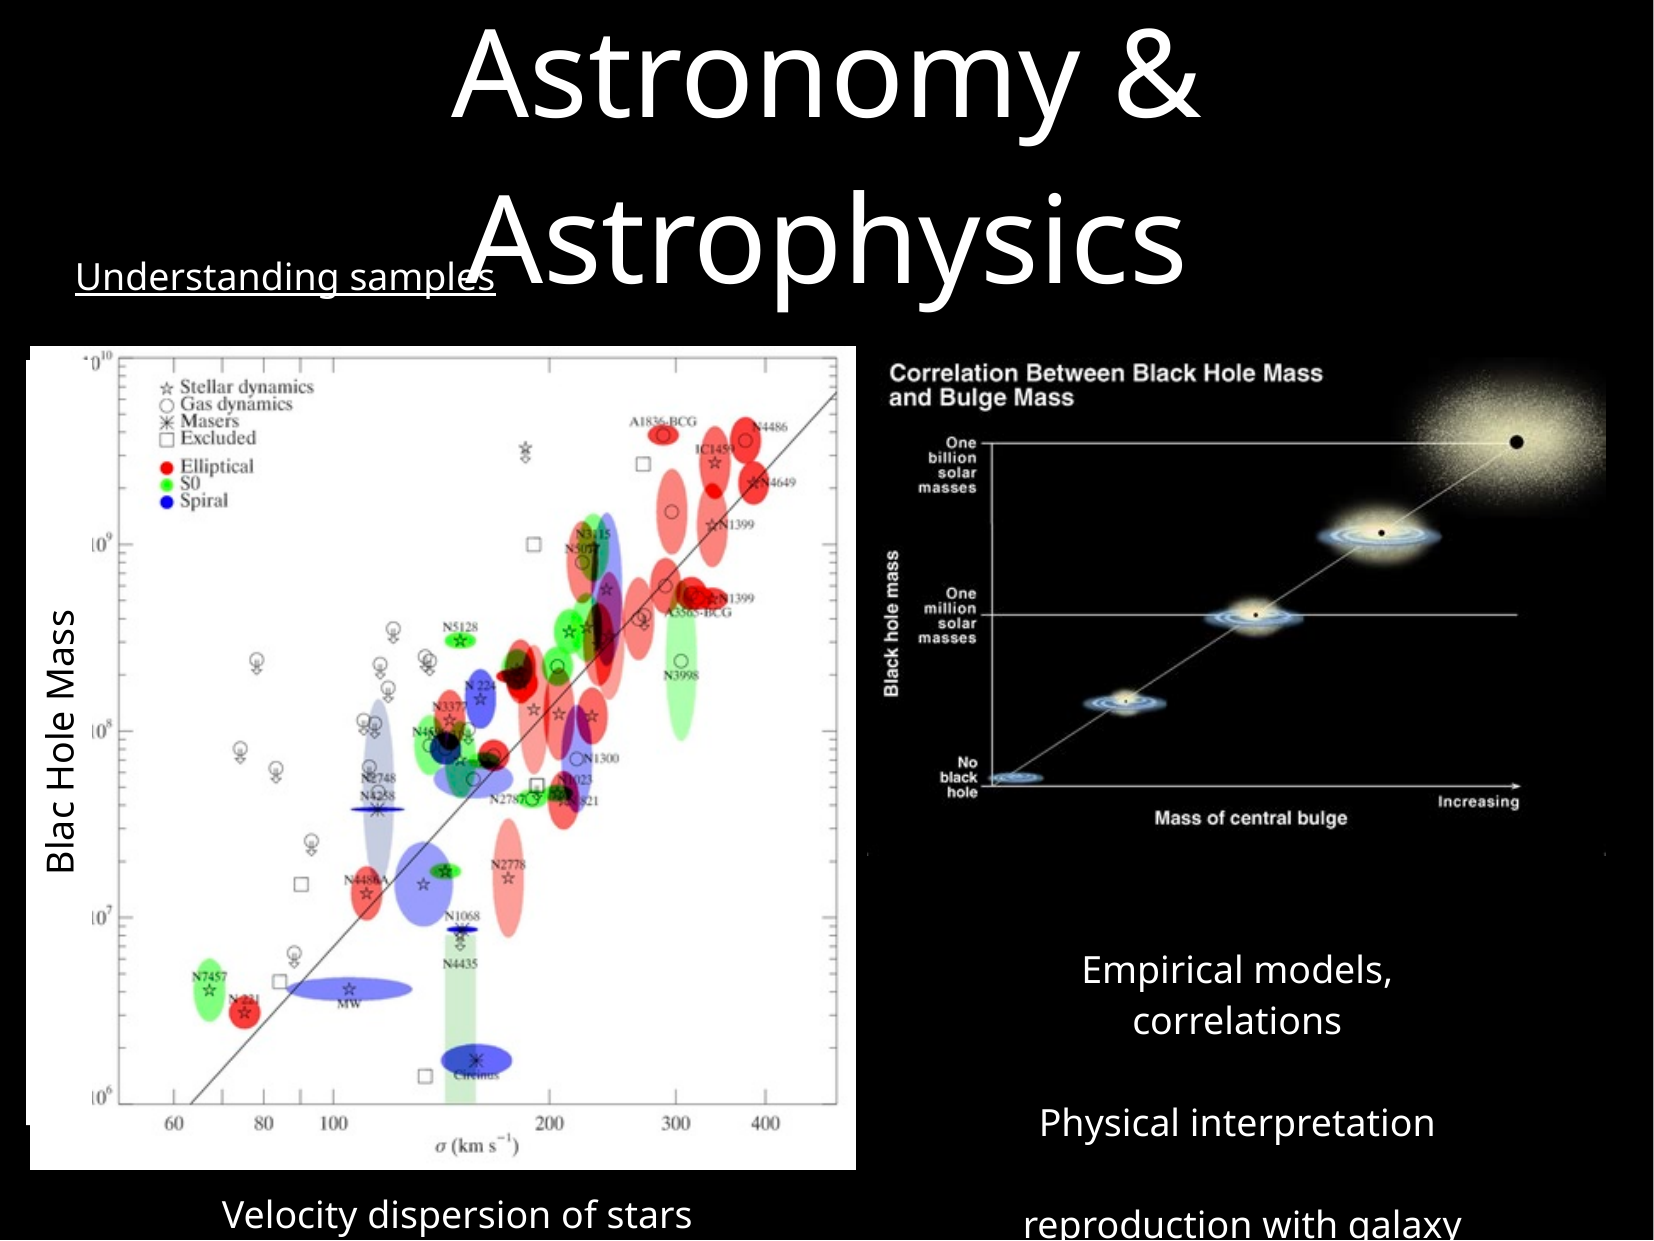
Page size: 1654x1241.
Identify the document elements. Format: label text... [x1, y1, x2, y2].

text_box Empirical models, correlations Physical interpretation reproduction with galaxy simulations [960, 936, 1516, 1164]
text_box Understanding samples [60, 242, 826, 301]
text_box Velocity dispersion of stars [75, 1181, 841, 1239]
picture [30, 346, 856, 1171]
title Astronomy & Astrophysics [82, 49, 1571, 257]
text_box Blac Hole Mass [26, 360, 84, 1126]
picture [867, 345, 1606, 856]
